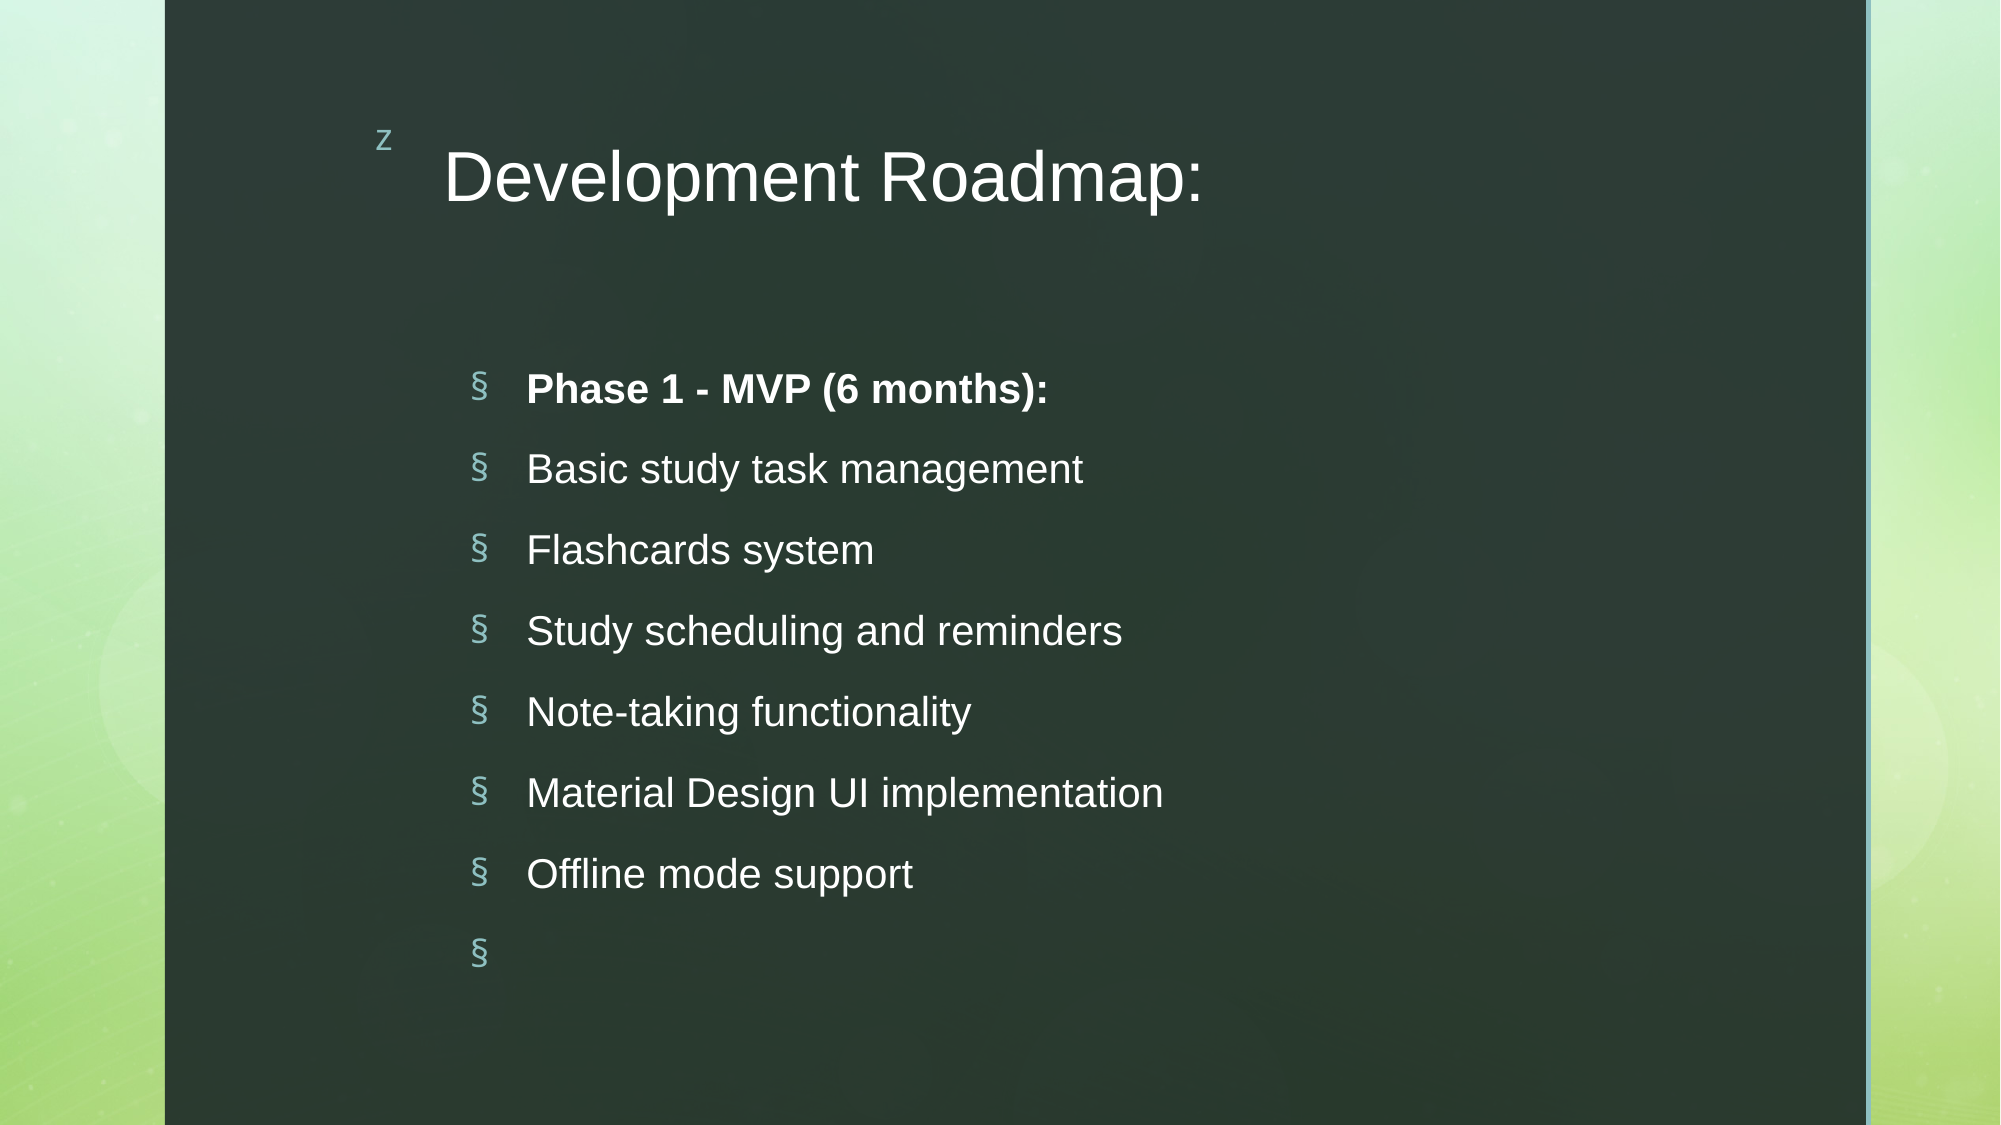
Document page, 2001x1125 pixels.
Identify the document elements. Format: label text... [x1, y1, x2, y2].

title Development Roadmap: [428, 132, 1734, 310]
list Phase 1 - MVP (6 months): Basic study task management Flashcards system Study scheduling and reminders Note-taking functionality Material Design UI implementation Offline mode support [454, 336, 1734, 993]
